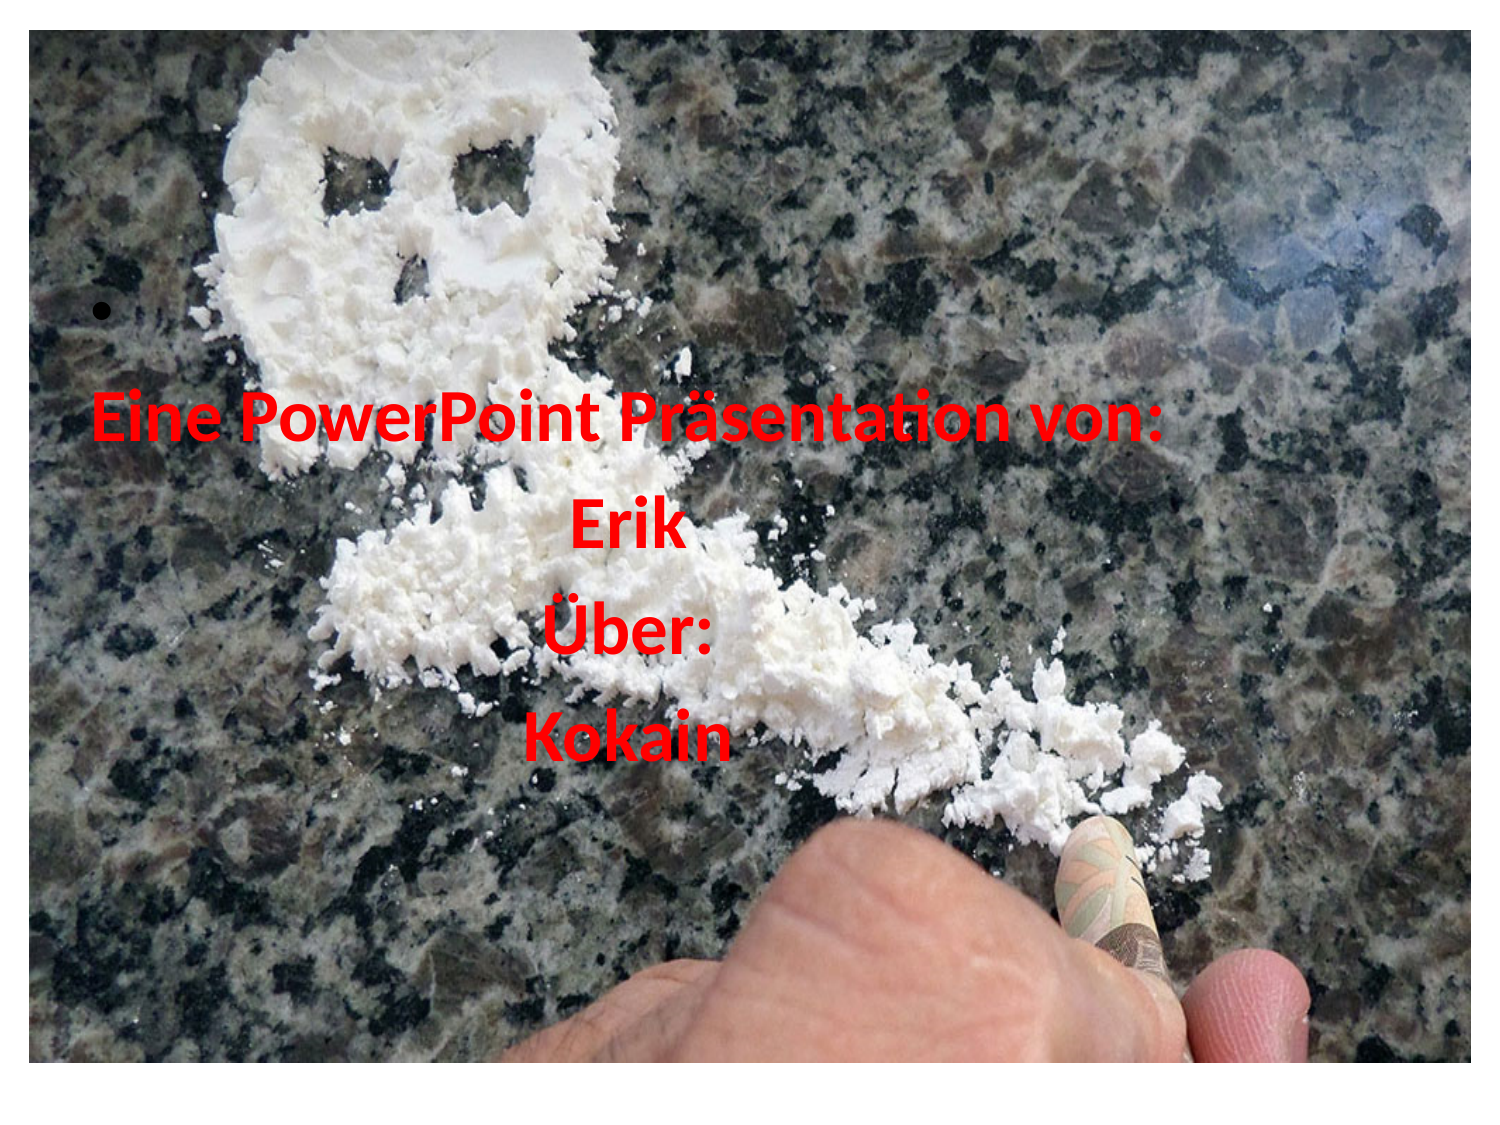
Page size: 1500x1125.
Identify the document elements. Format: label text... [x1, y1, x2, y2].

list Eine PowerPoint Präsentation von: Erik Über: Kokain [75, 262, 1426, 1005]
picture [29, 30, 1471, 1063]
